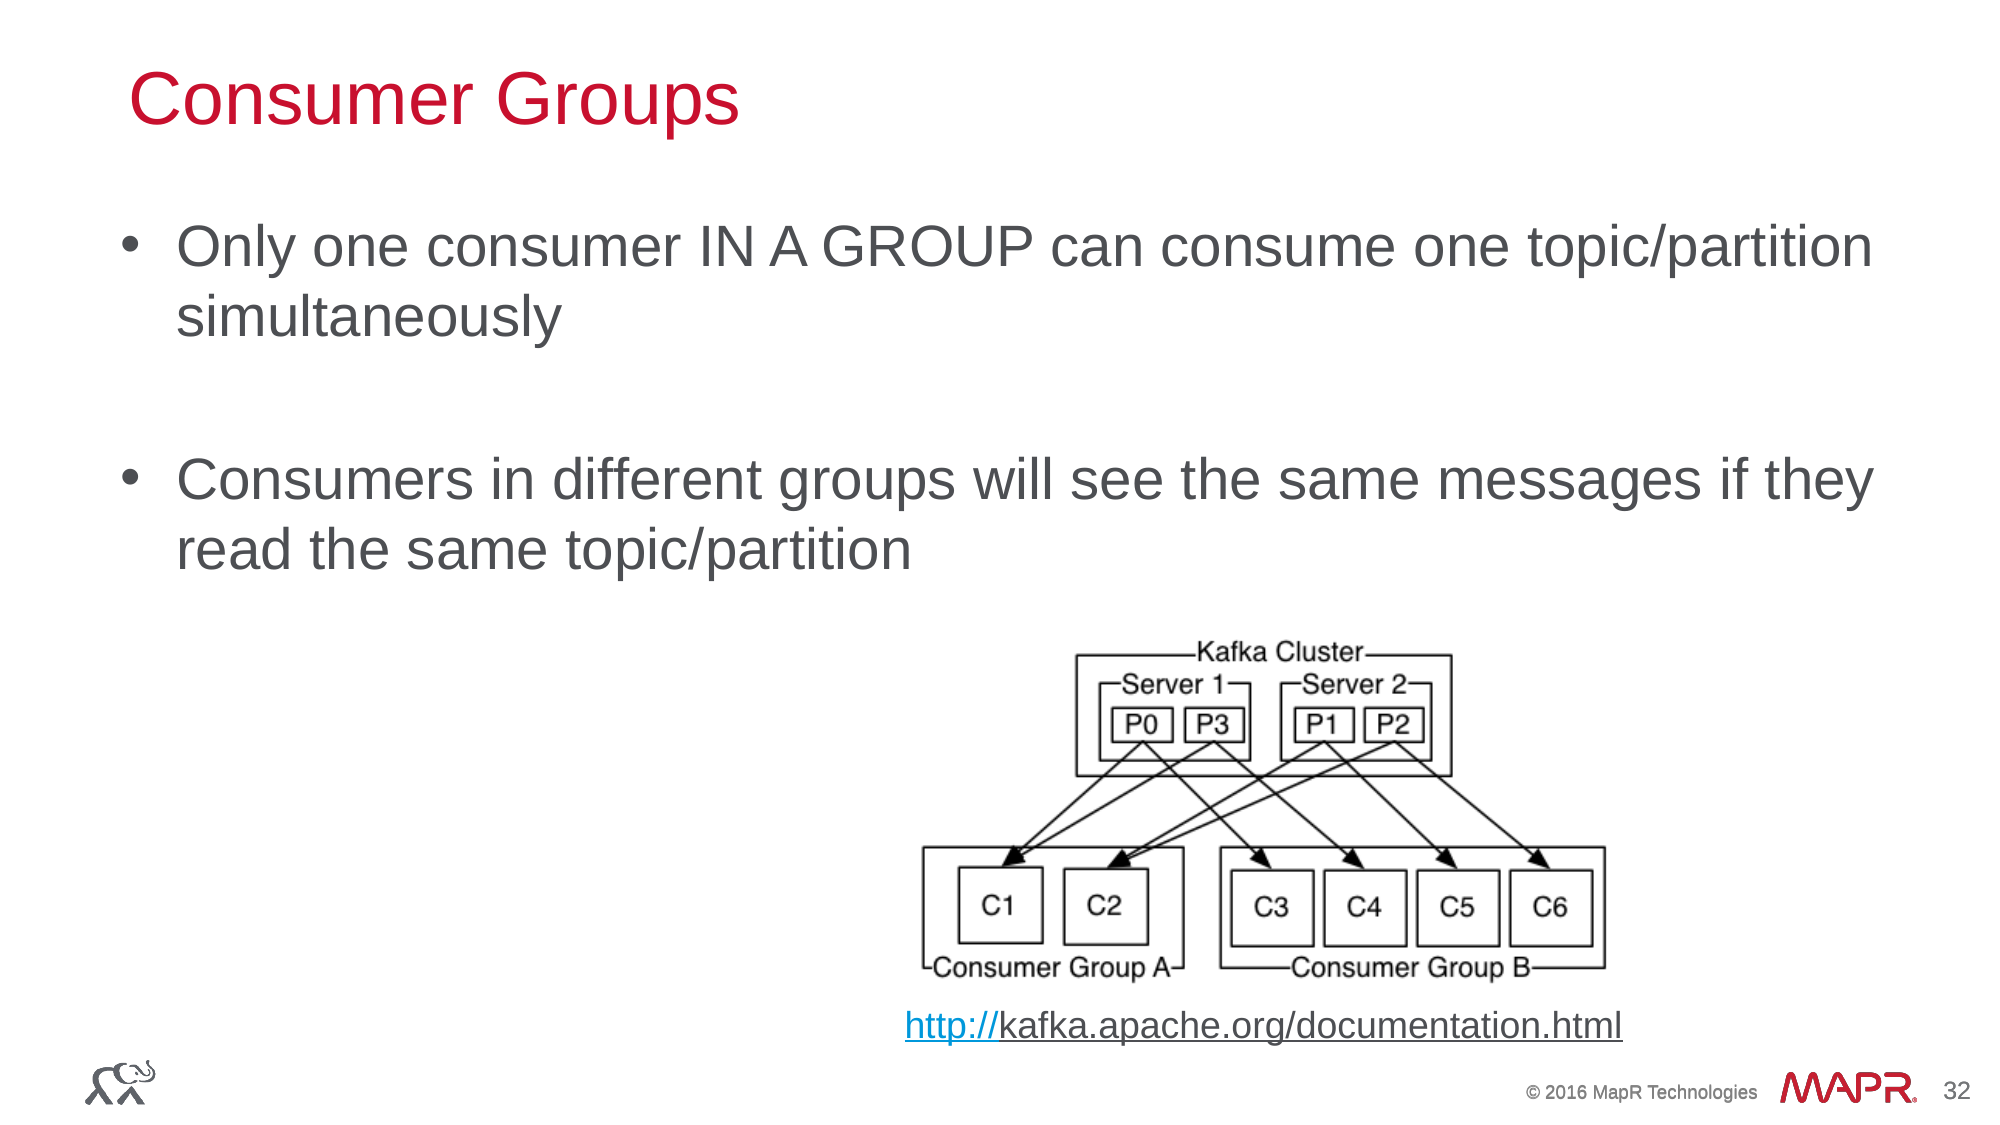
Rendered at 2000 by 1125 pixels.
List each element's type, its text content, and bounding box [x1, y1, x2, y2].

picture [75, 1038, 167, 1125]
title Consumer Groups [108, 18, 1909, 170]
text_box http://kafka.apache.org/documentation.html [889, 993, 1648, 1054]
list Only one consumer IN A GROUP can consume one topic/partition simultaneously Consumers in different groups will see the same messages if they read the same topic/partition [99, 198, 1900, 1005]
picture [897, 615, 1631, 993]
